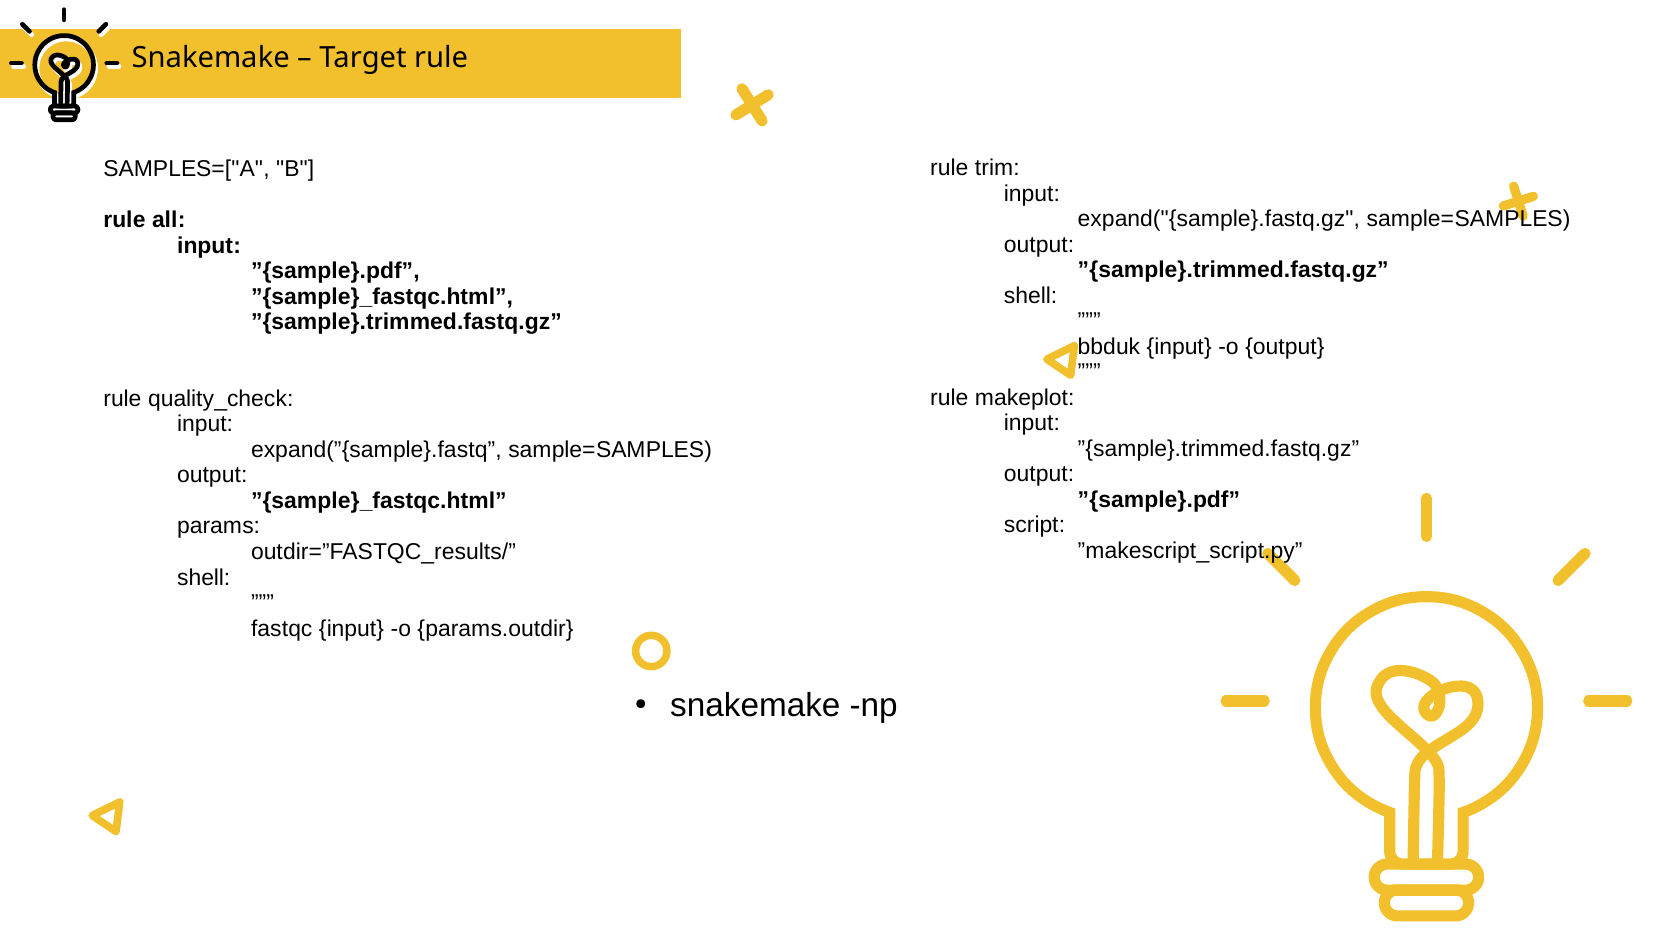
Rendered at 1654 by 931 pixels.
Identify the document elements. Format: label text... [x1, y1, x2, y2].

text_box snakemake -np [620, 679, 945, 739]
text_box rule trim: input: expand("{sample}.fastq.gz", sample=SAMPLES) output: ”{sample}.trimmed.fastq.gz” shell: ””” bbduk {input} -o {output} ””” rule makeplot: input: ”{sample}.trimmed.fastq.gz” output: ”{sample}.pdf” script: ”makescript_script.py” [915, 147, 1595, 649]
text_box SAMPLES=["A", "B"] rule all: input: ”{sample}.pdf”, ”{sample}_fastqc.html”, ”{sample}.trimmed.fastq.gz” rule quality_check: input: expand(”{sample}.fastq”, sample=SAMPLES) output: ”{sample}_fastqc.html” params: outdir=”FASTQC_results/” shell: ””” fastqc {input} -o {params.outdir} [88, 148, 739, 700]
title Snakemake – Target rule [131, 16, 578, 97]
